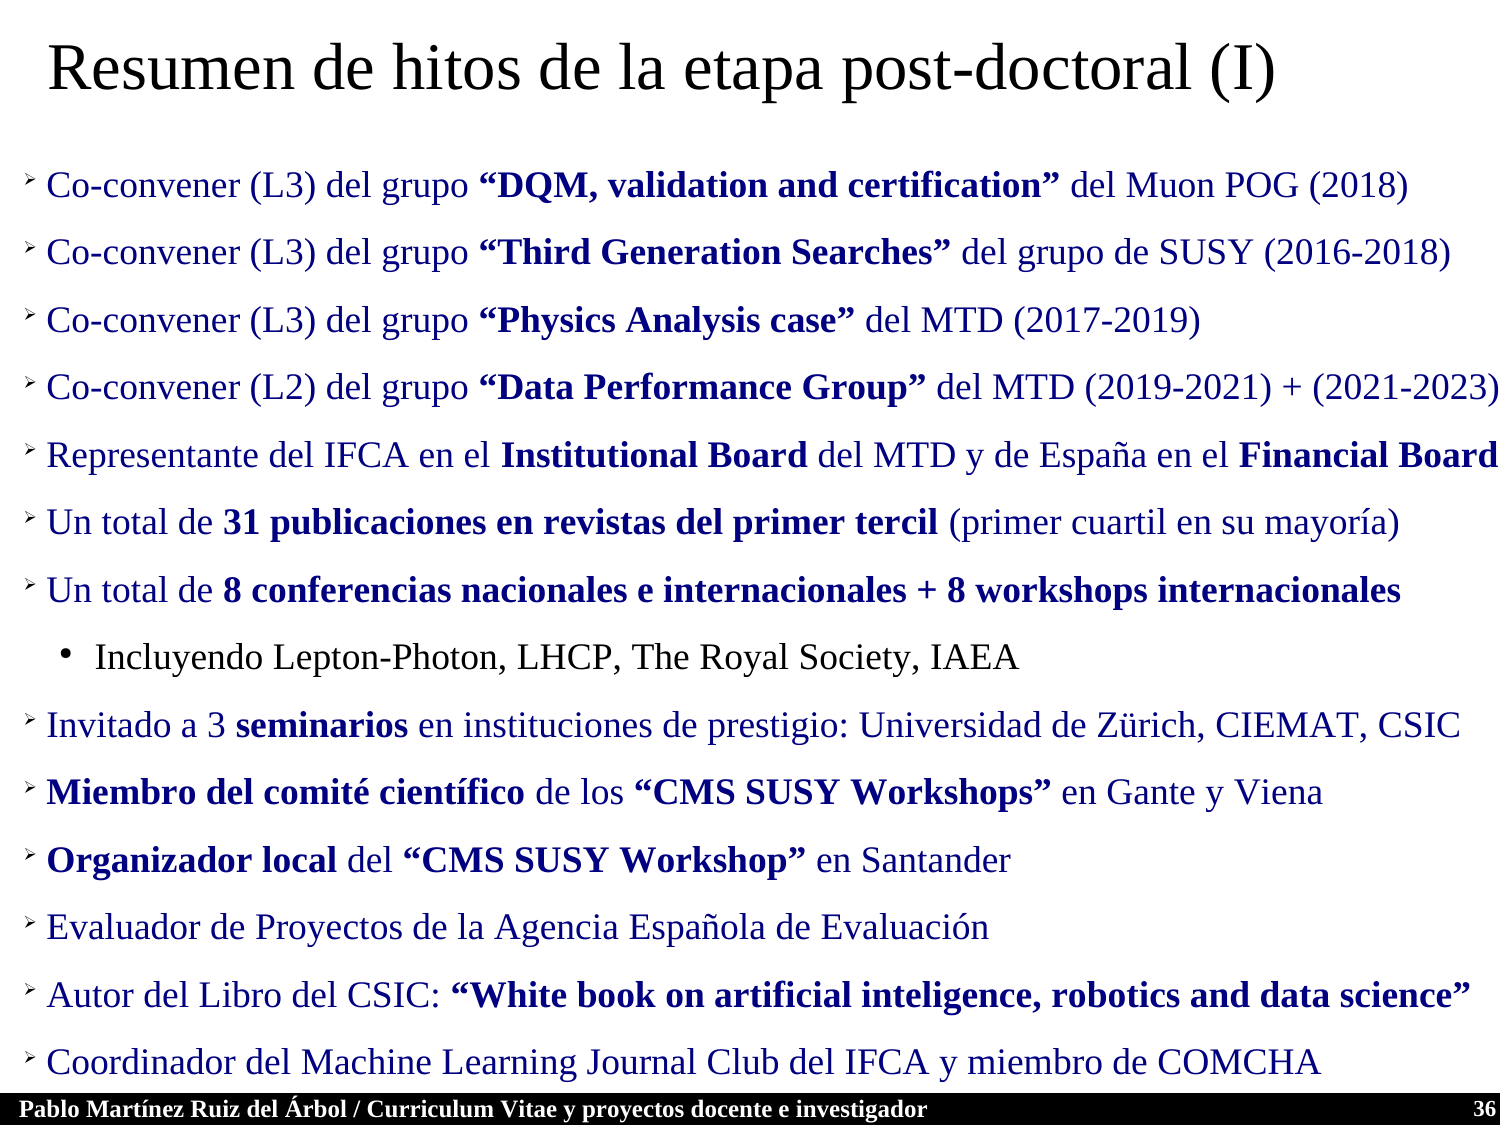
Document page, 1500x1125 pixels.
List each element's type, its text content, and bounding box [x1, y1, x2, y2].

text_box Resumen de hitos de la etapa post-doctoral (I) [6, 14, 1321, 122]
text_box Co-convener (L3) del grupo “DQM, validation and certification” del Muon POG (2018) Co-convener (L3) del grupo “Third Generation Searches” del grupo de SUSY (2016-2018) Co-convener (L3) del grupo “Physics Analysis case” del MTD (2017-2019) Co-convener (L2) del grupo “Data Performance Group” del MTD (2019-2021) + (2021-2023) Representante del IFCA en el Institutional Board del MTD y de España en el Financial Board Un total de 31 publicaciones en revistas del primer tercil (primer cuartil en su mayoría) Un total de 8 conferencias nacionales e internacionales + 8 workshops internacionales Incluyendo Lepton-Photon, LHCP, The Royal Society, IAEA Invitado a 3 seminarios en instituciones de prestigio: Universidad de Zürich, CIEMAT, CSIC Miembro del comité científico de los “CMS SUSY Workshops” en Gante y Viena Organizador local del “CMS SUSY Workshop” en Santander Evaluador de Proyectos de la Agencia Española de Evaluación Autor del Libro del CSIC: “White book on artificial inteligence, robotics and data science” Coordinador del Machine Learning Journal Club del IFCA y miembro de COMCHA [4, 124, 1500, 867]
